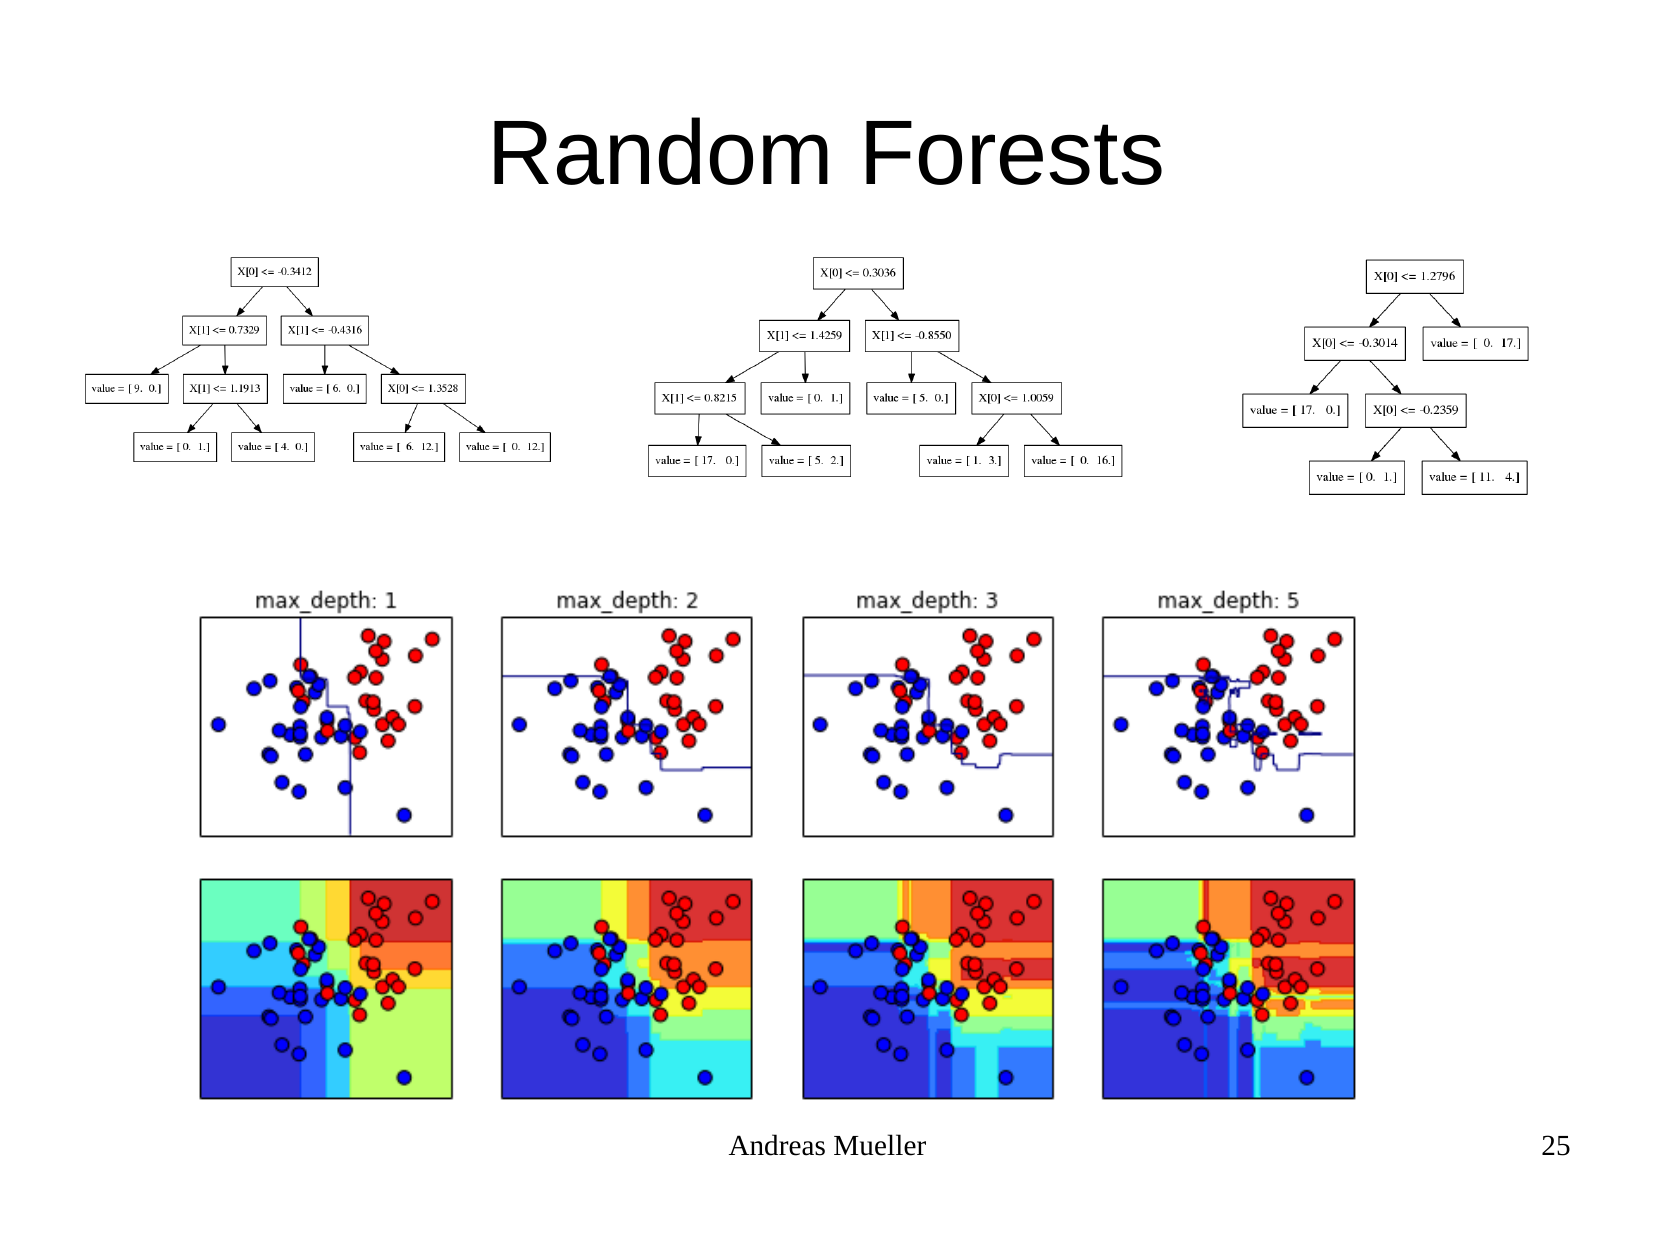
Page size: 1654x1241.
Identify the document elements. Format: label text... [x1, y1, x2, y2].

picture [82, 254, 553, 466]
title Random Forests [82, 49, 1571, 257]
picture [188, 579, 1366, 1111]
picture [645, 254, 1125, 481]
picture [1239, 256, 1531, 498]
